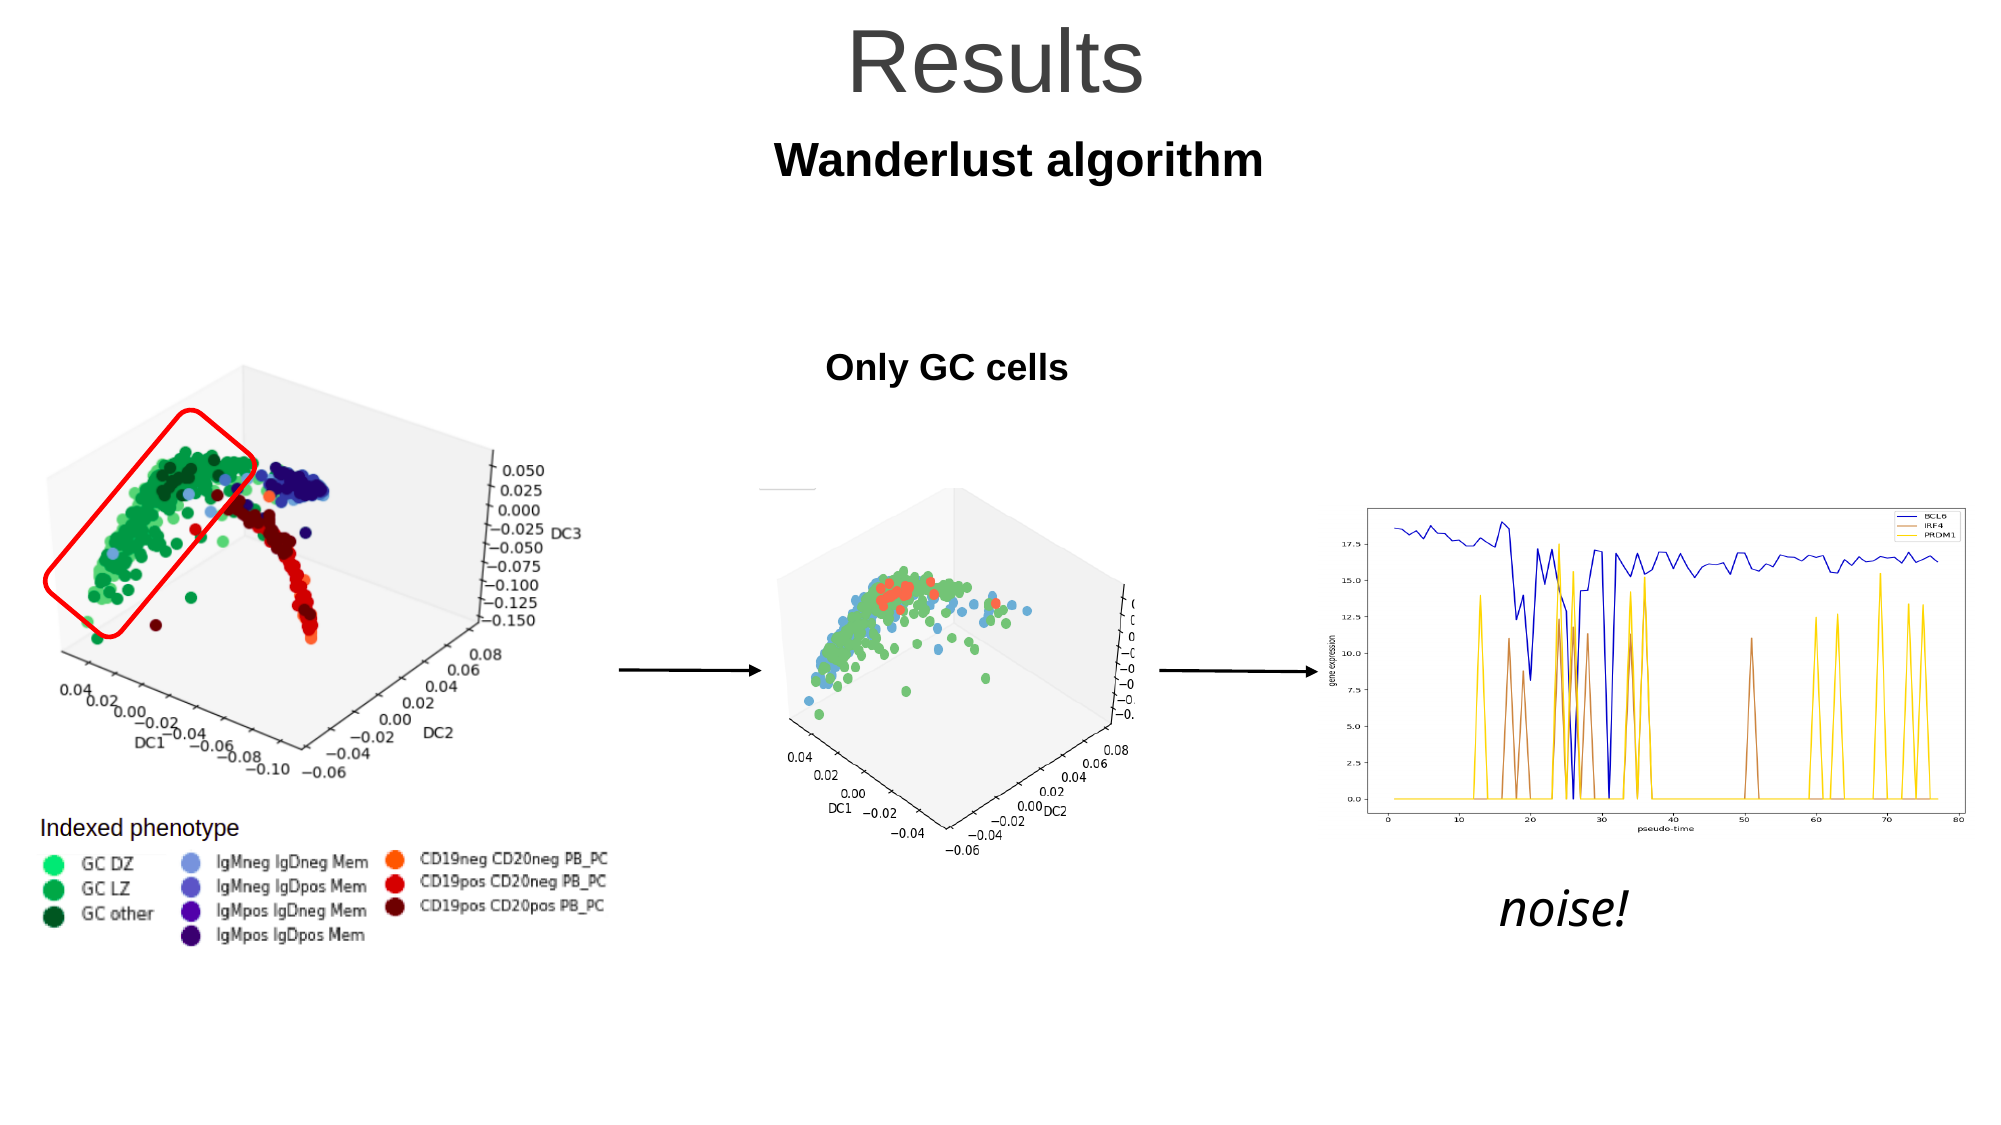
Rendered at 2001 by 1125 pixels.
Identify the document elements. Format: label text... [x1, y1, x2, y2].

text_box Only GC cells [805, 323, 1116, 422]
picture [19, 356, 619, 961]
picture [1318, 501, 1975, 839]
text_box noise! [1478, 856, 1814, 899]
picture [759, 488, 1135, 873]
text_box Results [826, 0, 1220, 108]
text_box Wanderlust algorithm [679, 108, 1345, 174]
